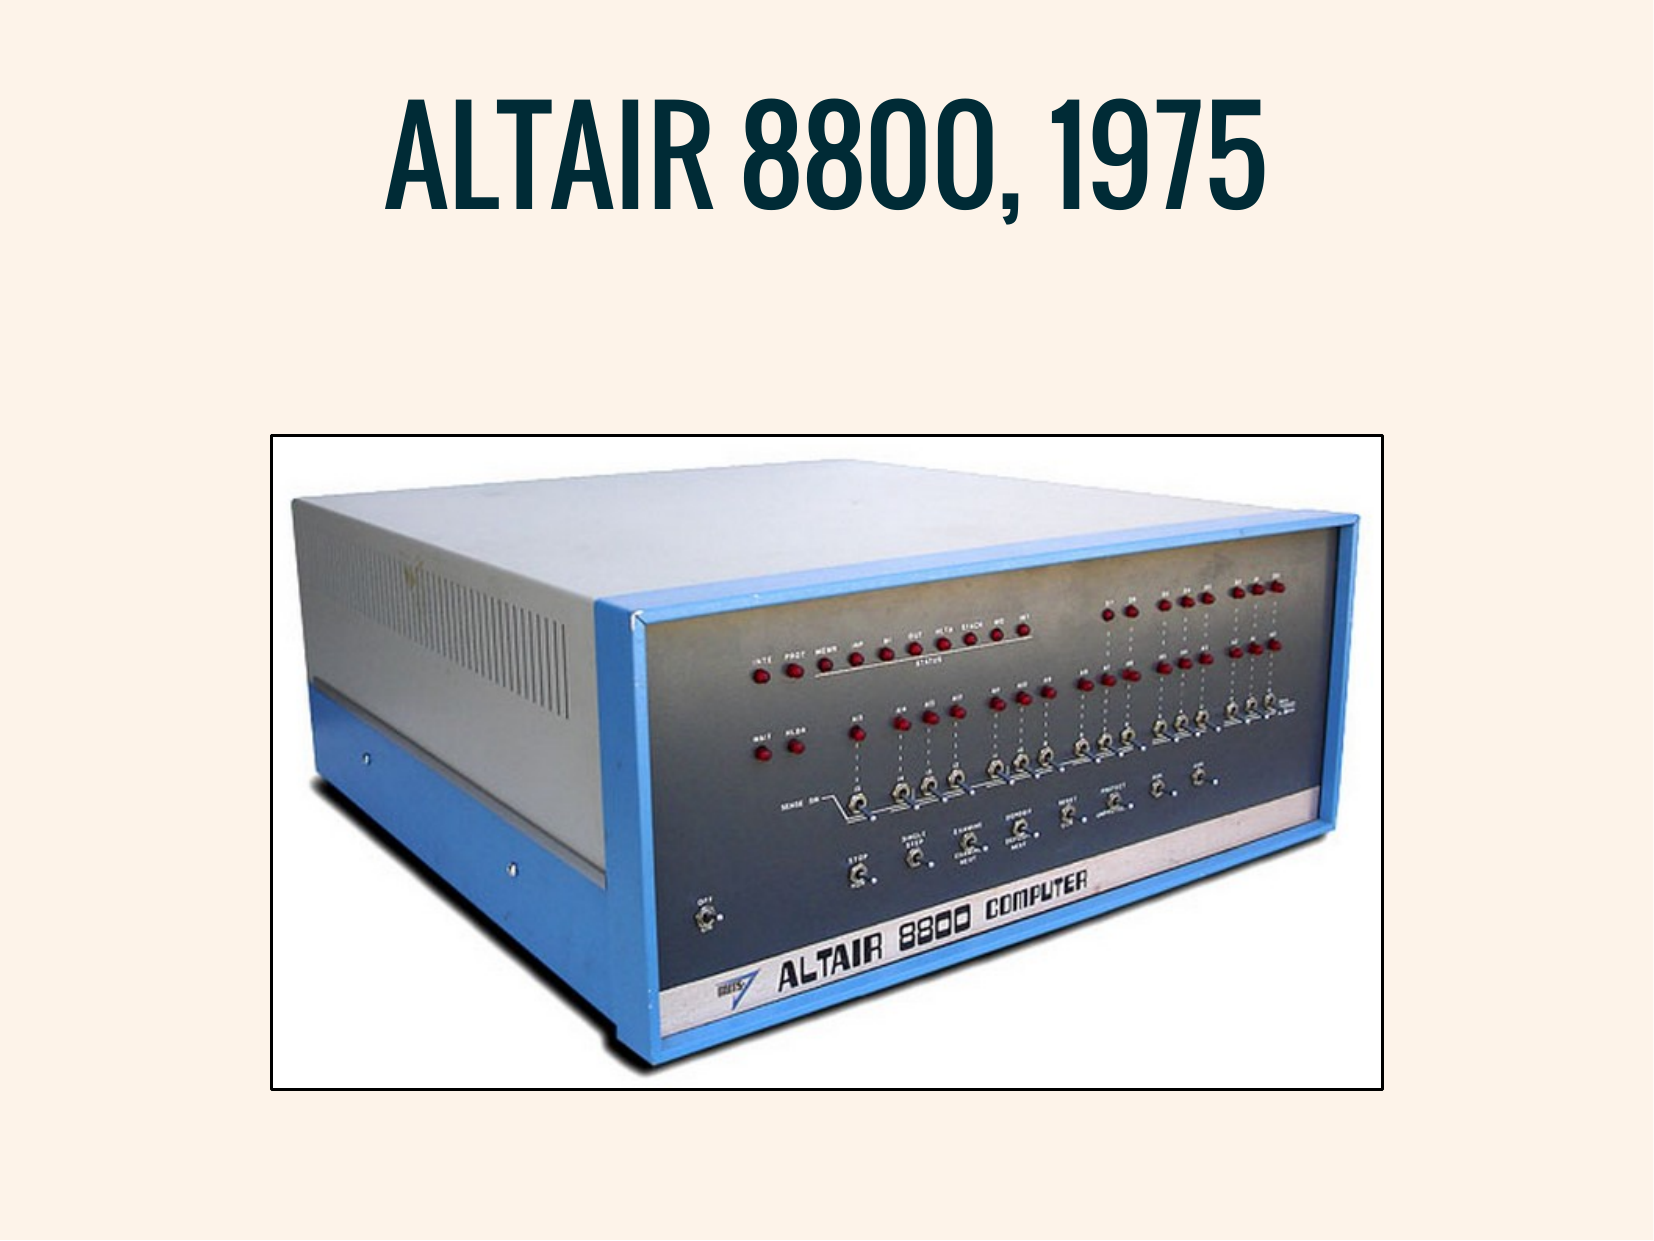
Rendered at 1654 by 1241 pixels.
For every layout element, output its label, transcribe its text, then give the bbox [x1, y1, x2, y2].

picture [272, 437, 1381, 1089]
title Altair 8800, 1975 [82, 49, 1571, 257]
